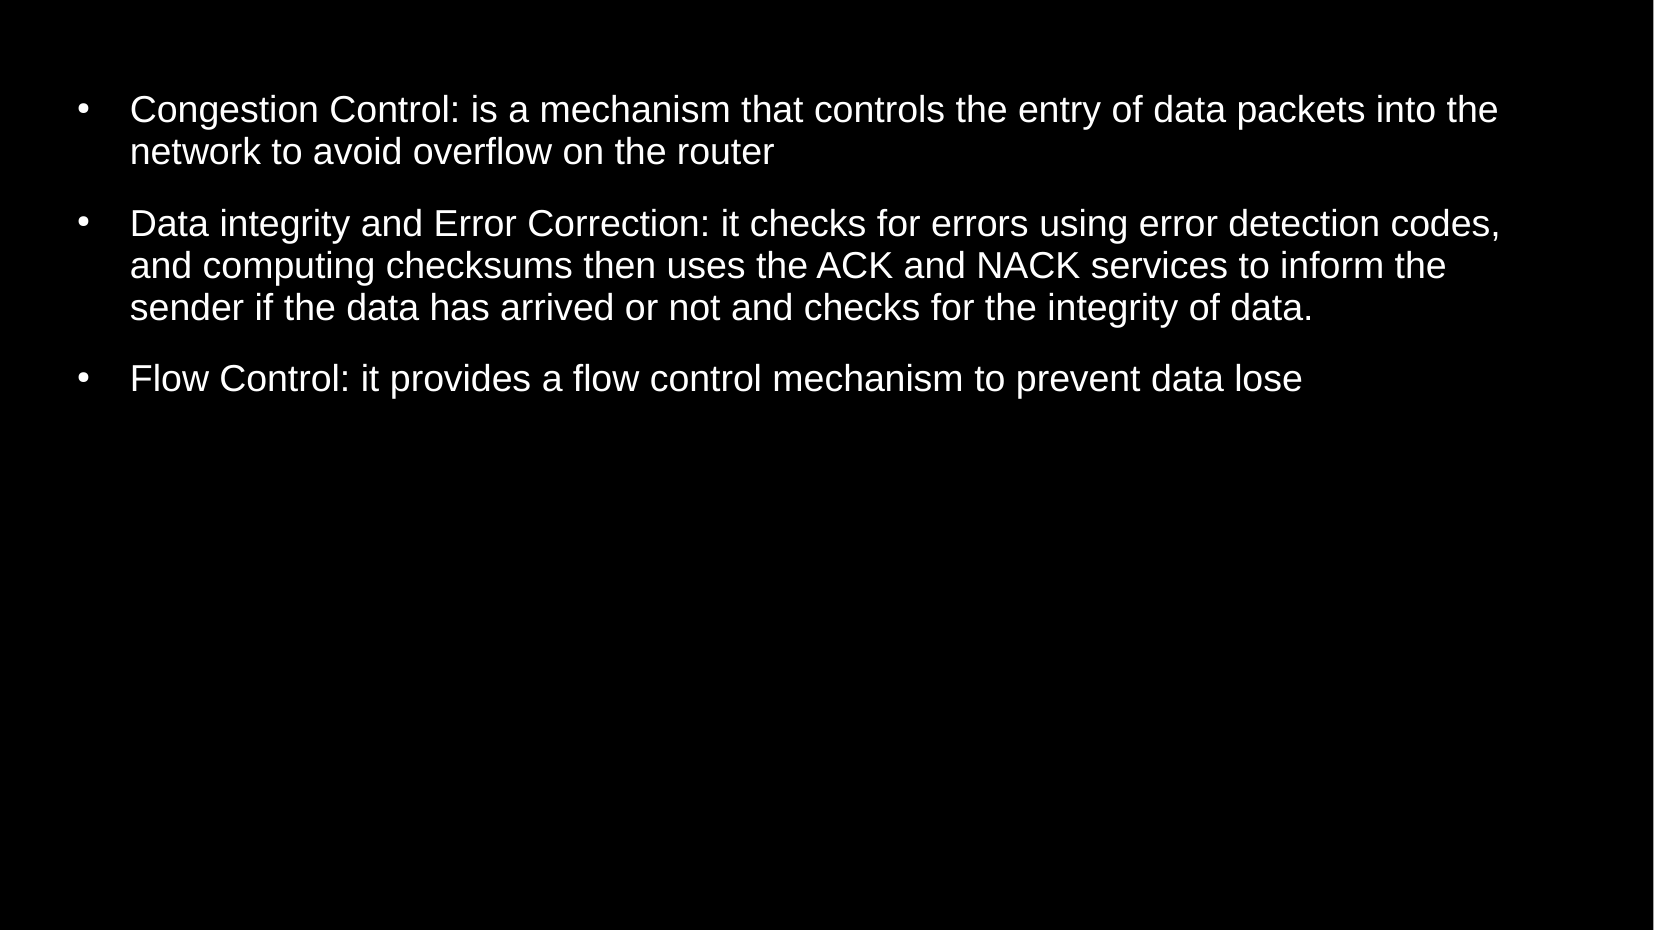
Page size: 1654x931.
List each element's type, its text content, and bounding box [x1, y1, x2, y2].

list Congestion Control: is a mechanism that controls the entry of data packets into the network to avoid overflow on the router Data integrity and Error Correction: it checks for errors using error detection codes, and computing checksums then uses the ACK and NACK services to inform the sender if the data has arrived or not and checks for the integrity of data. Flow Control: it provides a flow control mechanism to prevent data lose [59, 88, 1548, 798]
